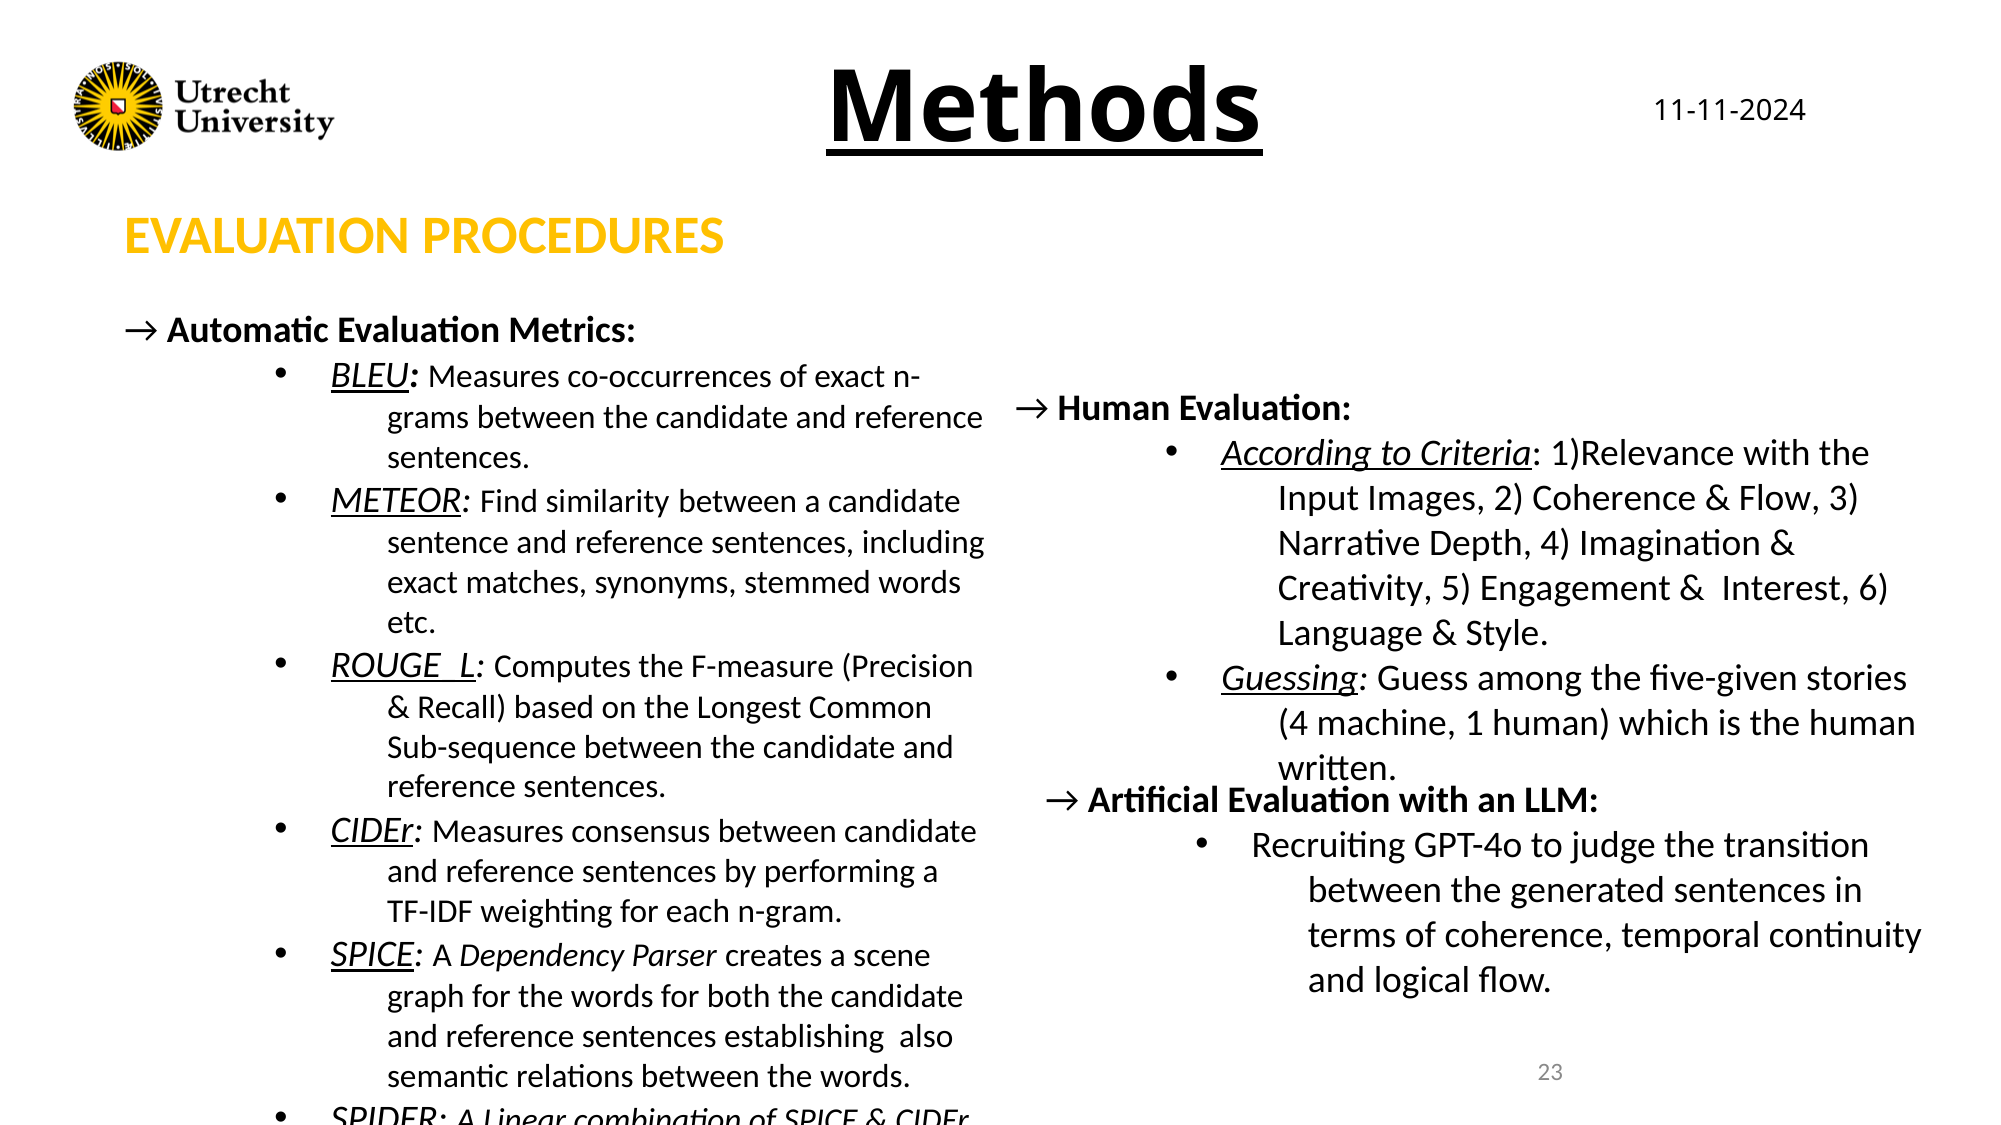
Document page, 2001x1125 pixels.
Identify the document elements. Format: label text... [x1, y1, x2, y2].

text_box EVALUATION PROCEDURES [109, 191, 795, 273]
text_box → Human Evaluation: According to Criteria: 1)Relevance with the Input Images, 2) Coherence & Flow, 3) Narrative Depth, 4) Imagination & Creativity, 5) Engagement & Interest, 6) Language & Style. Guessing: Guess among the five-given stories (4 machine, 1 human) which is the human written. [1000, 375, 1943, 709]
text_box Methods [825, 41, 1113, 163]
text_box → Automatic Evaluation Metrics: BLEU: Measures co-occurrences of exact n-grams between the candidate and reference sentences. METEOR: Find similarity between a candidate sentence and reference sentences, including exact matches, synonyms, stemmed words etc. ROUGE_L: Computes the F-measure (Precision & Recall) based on the Longest Common Sub-sequence between the candidate and reference sentences. CIDEr: Measures consensus between candidate and reference sentences by performing a TF-IDF weighting for each n-gram. SPICE: A Dependency Parser creates a scene graph for the words for both the candidate and reference sentences establishing also semantic relations between the words. SPIDER: A Linear combination of SPICE & CIDEr. [109, 297, 1001, 1081]
text_box 11-11-2024 [1638, 84, 1943, 120]
text_box → Artificial Evaluation with an LLM: Recruiting GPT-4o to judge the transition between the generated sentences in terms of coherence, temporal continuity and logical flow. [1030, 767, 1973, 965]
text_box [1522, 1040, 1973, 1101]
